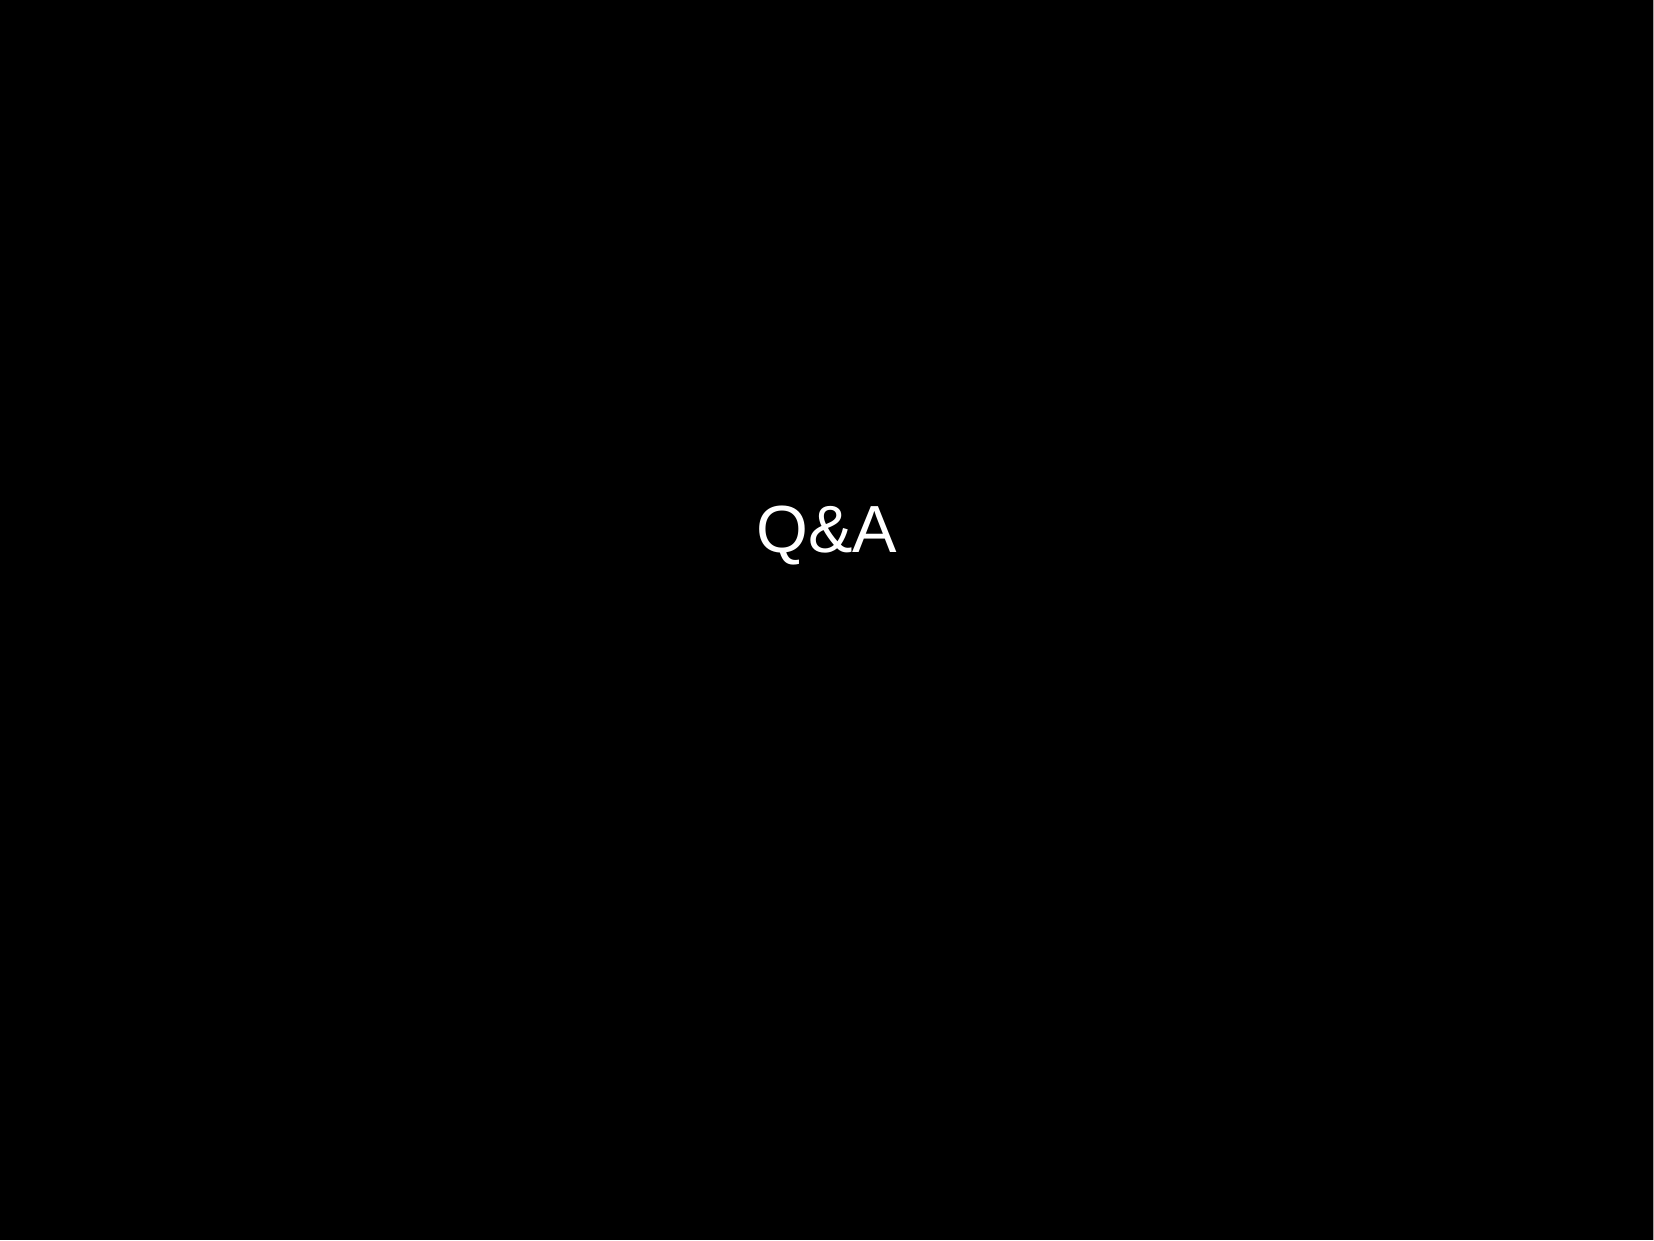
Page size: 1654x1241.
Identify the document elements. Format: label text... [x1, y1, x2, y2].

subtitle Q&A [82, 49, 1571, 1010]
